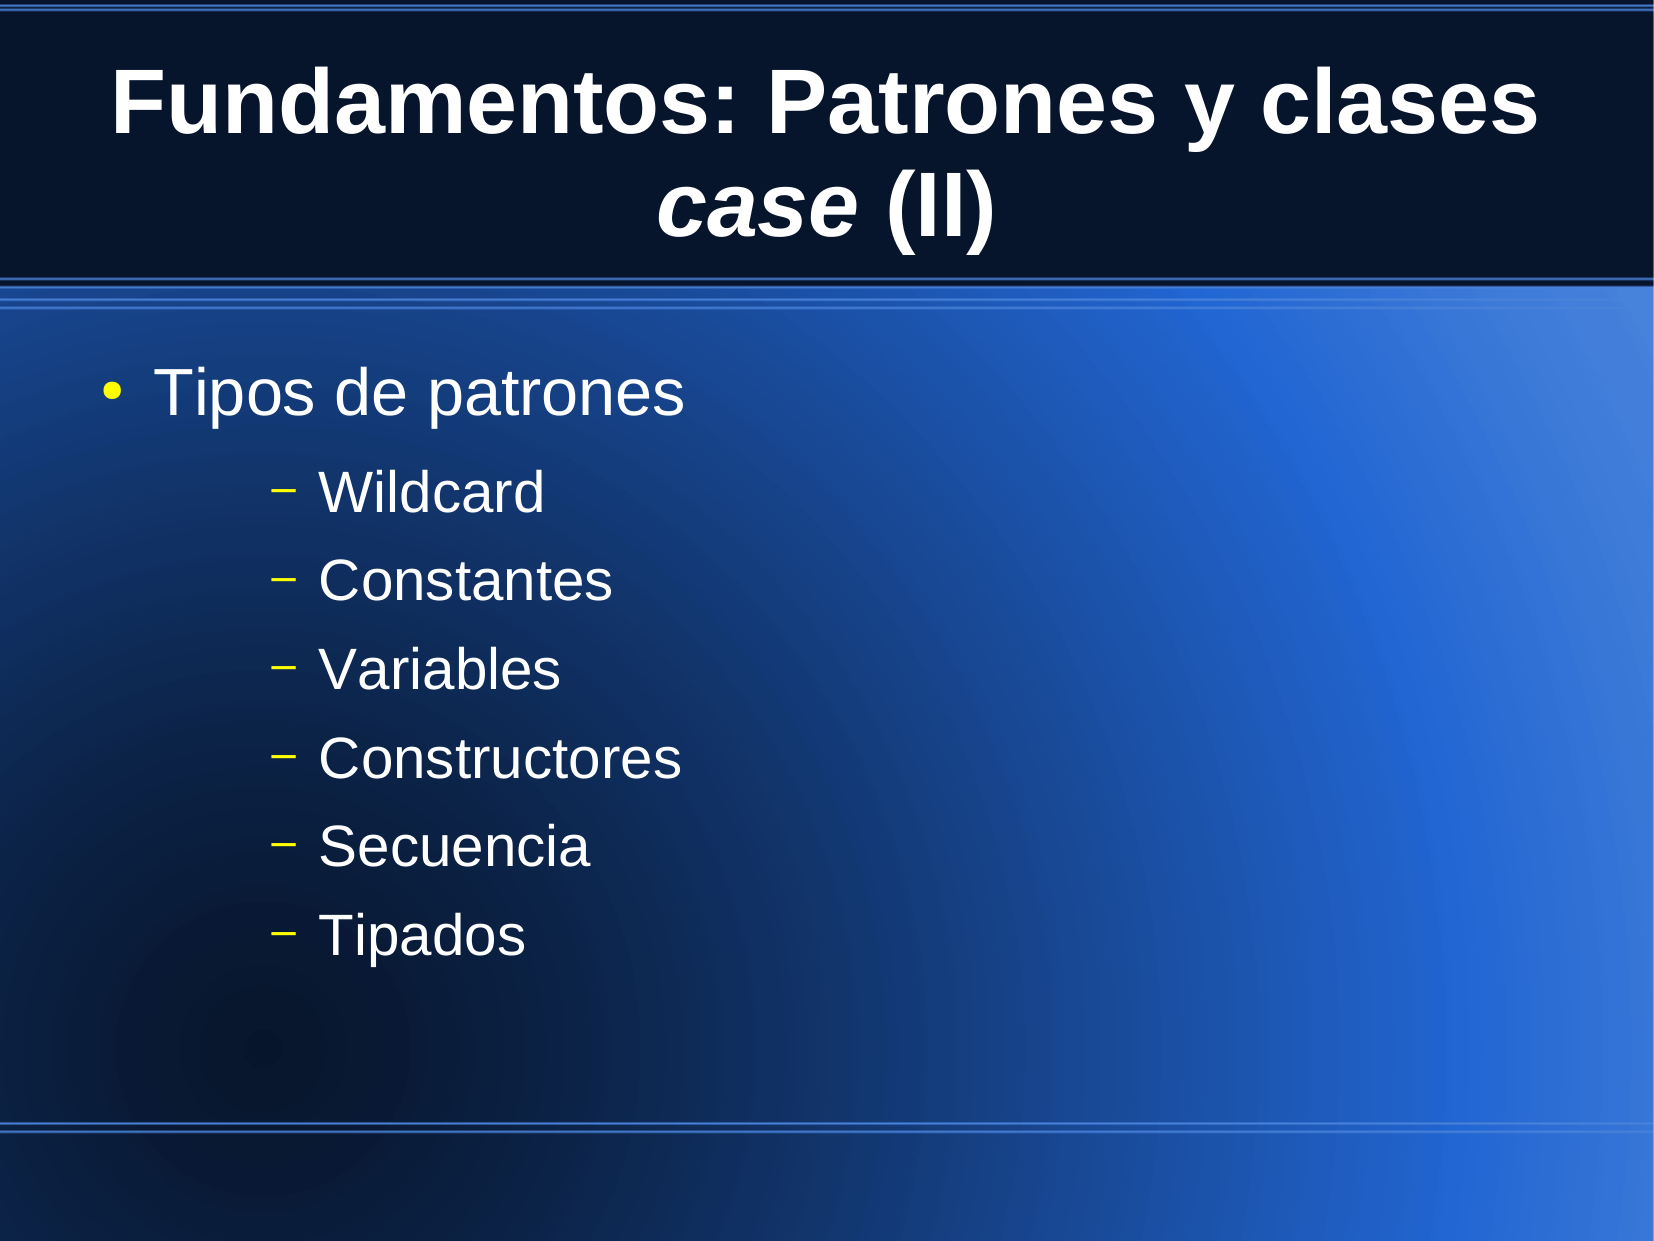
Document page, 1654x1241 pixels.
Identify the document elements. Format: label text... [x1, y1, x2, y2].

picture [0, 0, 1654, 1241]
list Tipos de patrones Wildcard Constantes Variables Constructores Secuencia Tipados [82, 355, 1571, 1174]
title Fundamentos: Patrones y clases case (II) [82, 49, 1571, 257]
